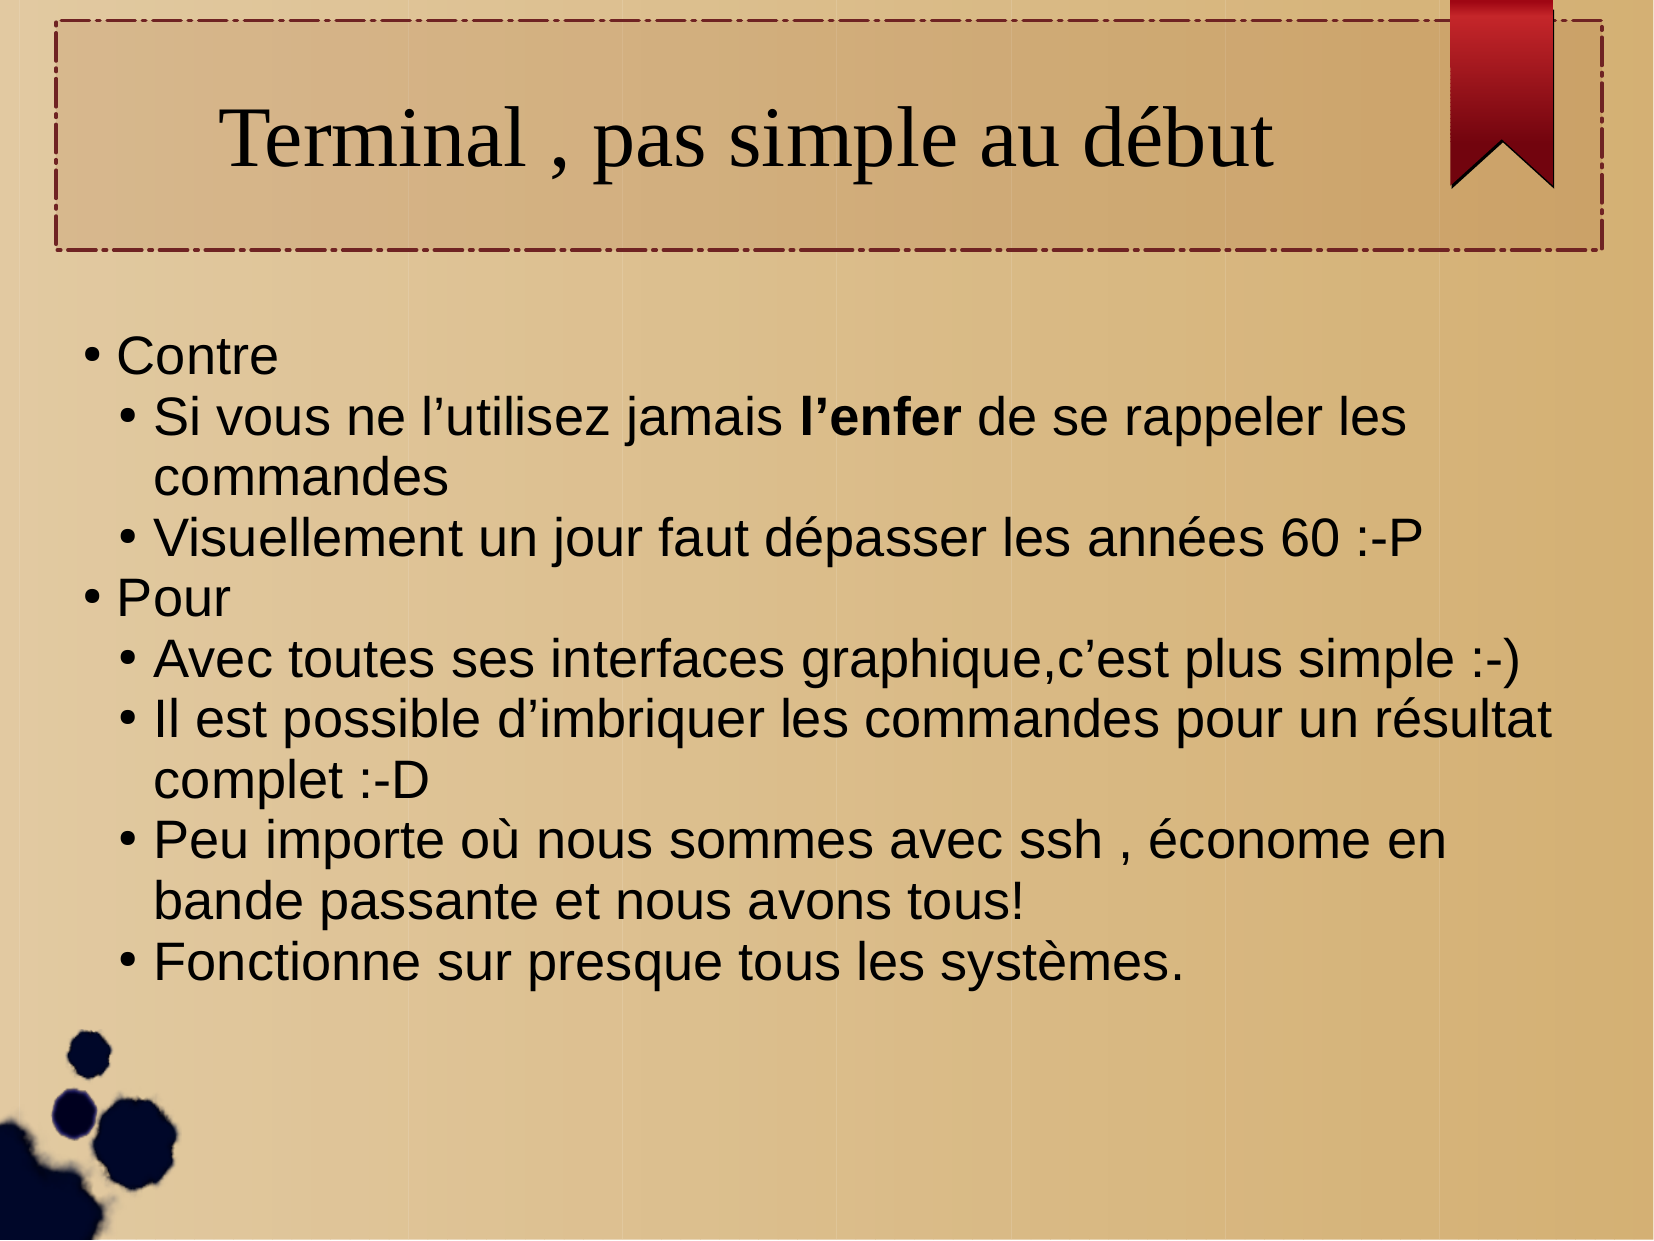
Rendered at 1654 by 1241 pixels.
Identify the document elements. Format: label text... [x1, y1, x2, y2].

title Terminal , pas simple au début [82, 47, 1412, 229]
subtitle Contre Si vous ne l’utilisez jamais l’enfer de se rappeler les commandes Visuellement un jour faut dépasser les années 60 :-P Pour Avec toutes ses interfaces graphique,c’est plus simple :-) Il est possible d’imbriquer les commandes pour un résultat complet :-D Peu importe où nous sommes avec ssh , économe en bande passante et nous avons tous! Fonctionne sur presque tous les systèmes. [82, 298, 1571, 1019]
